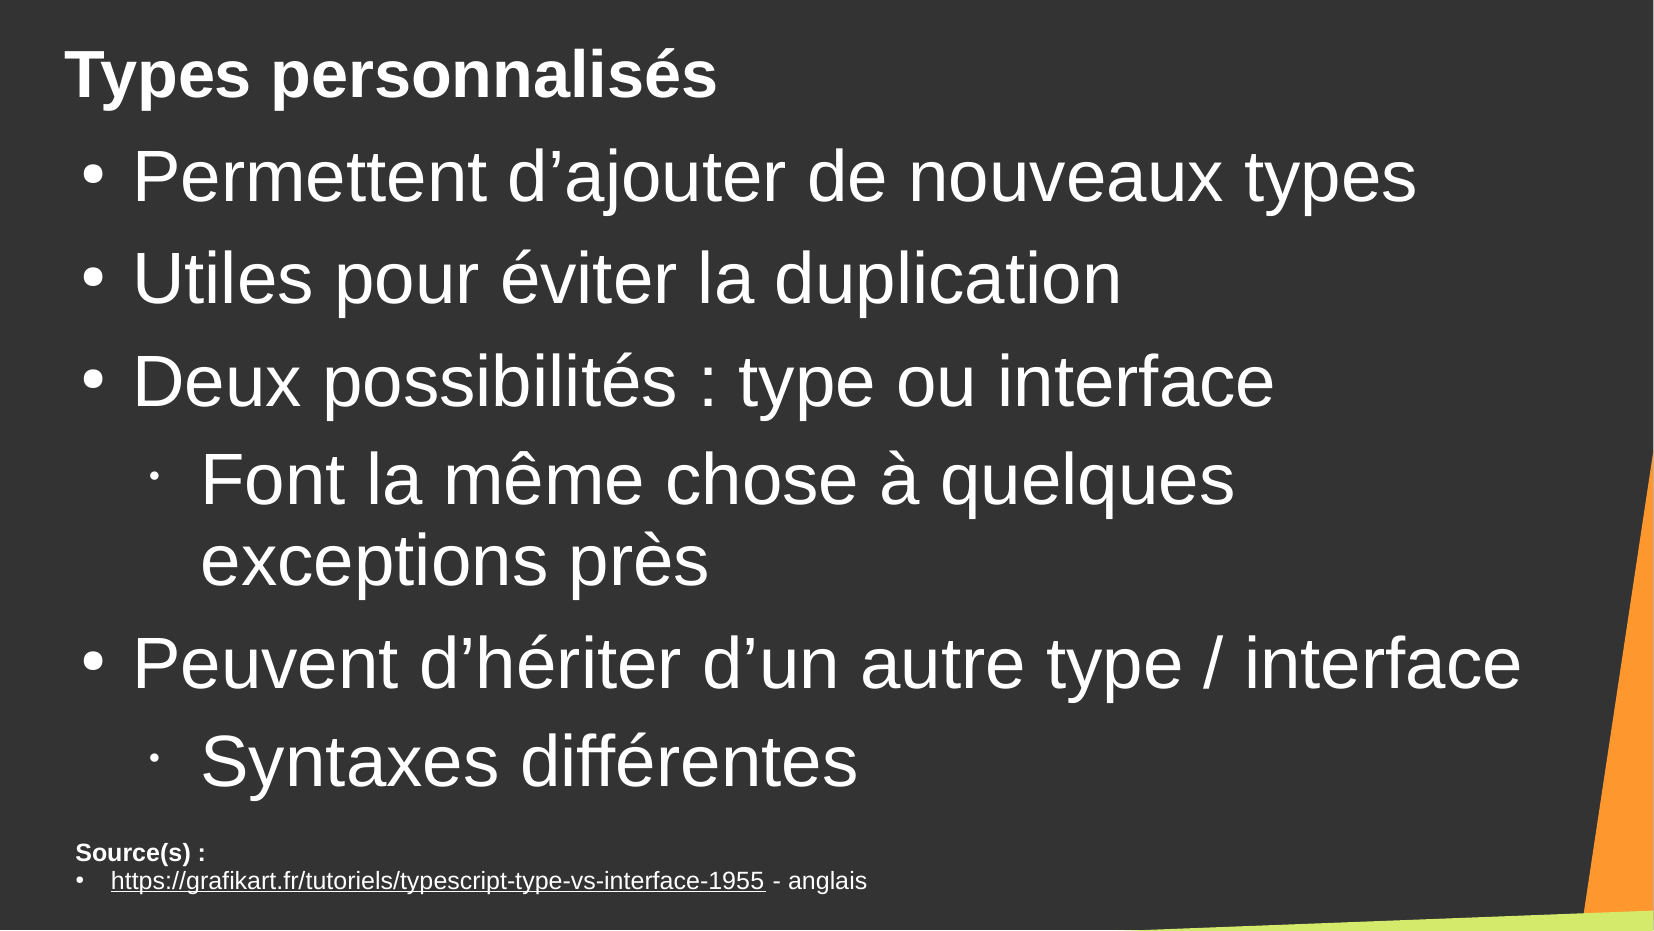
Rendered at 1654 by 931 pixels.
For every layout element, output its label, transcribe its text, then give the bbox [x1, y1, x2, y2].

text_box [1118, 446, 1654, 931]
title Types personnalisés [64, 37, 1388, 115]
text_box Source(s) : https://grafikart.fr/tutoriels/typescript-type-vs-interface-1955 - anglais [60, 803, 1546, 903]
list Permettent d’ajouter de nouveaux types Utiles pour éviter la duplication Deux possibilités : type ou interface Font la même chose à quelques exceptions près Peuvent d’hériter d’un autre type / interface Syntaxes différentes [63, 135, 1542, 803]
